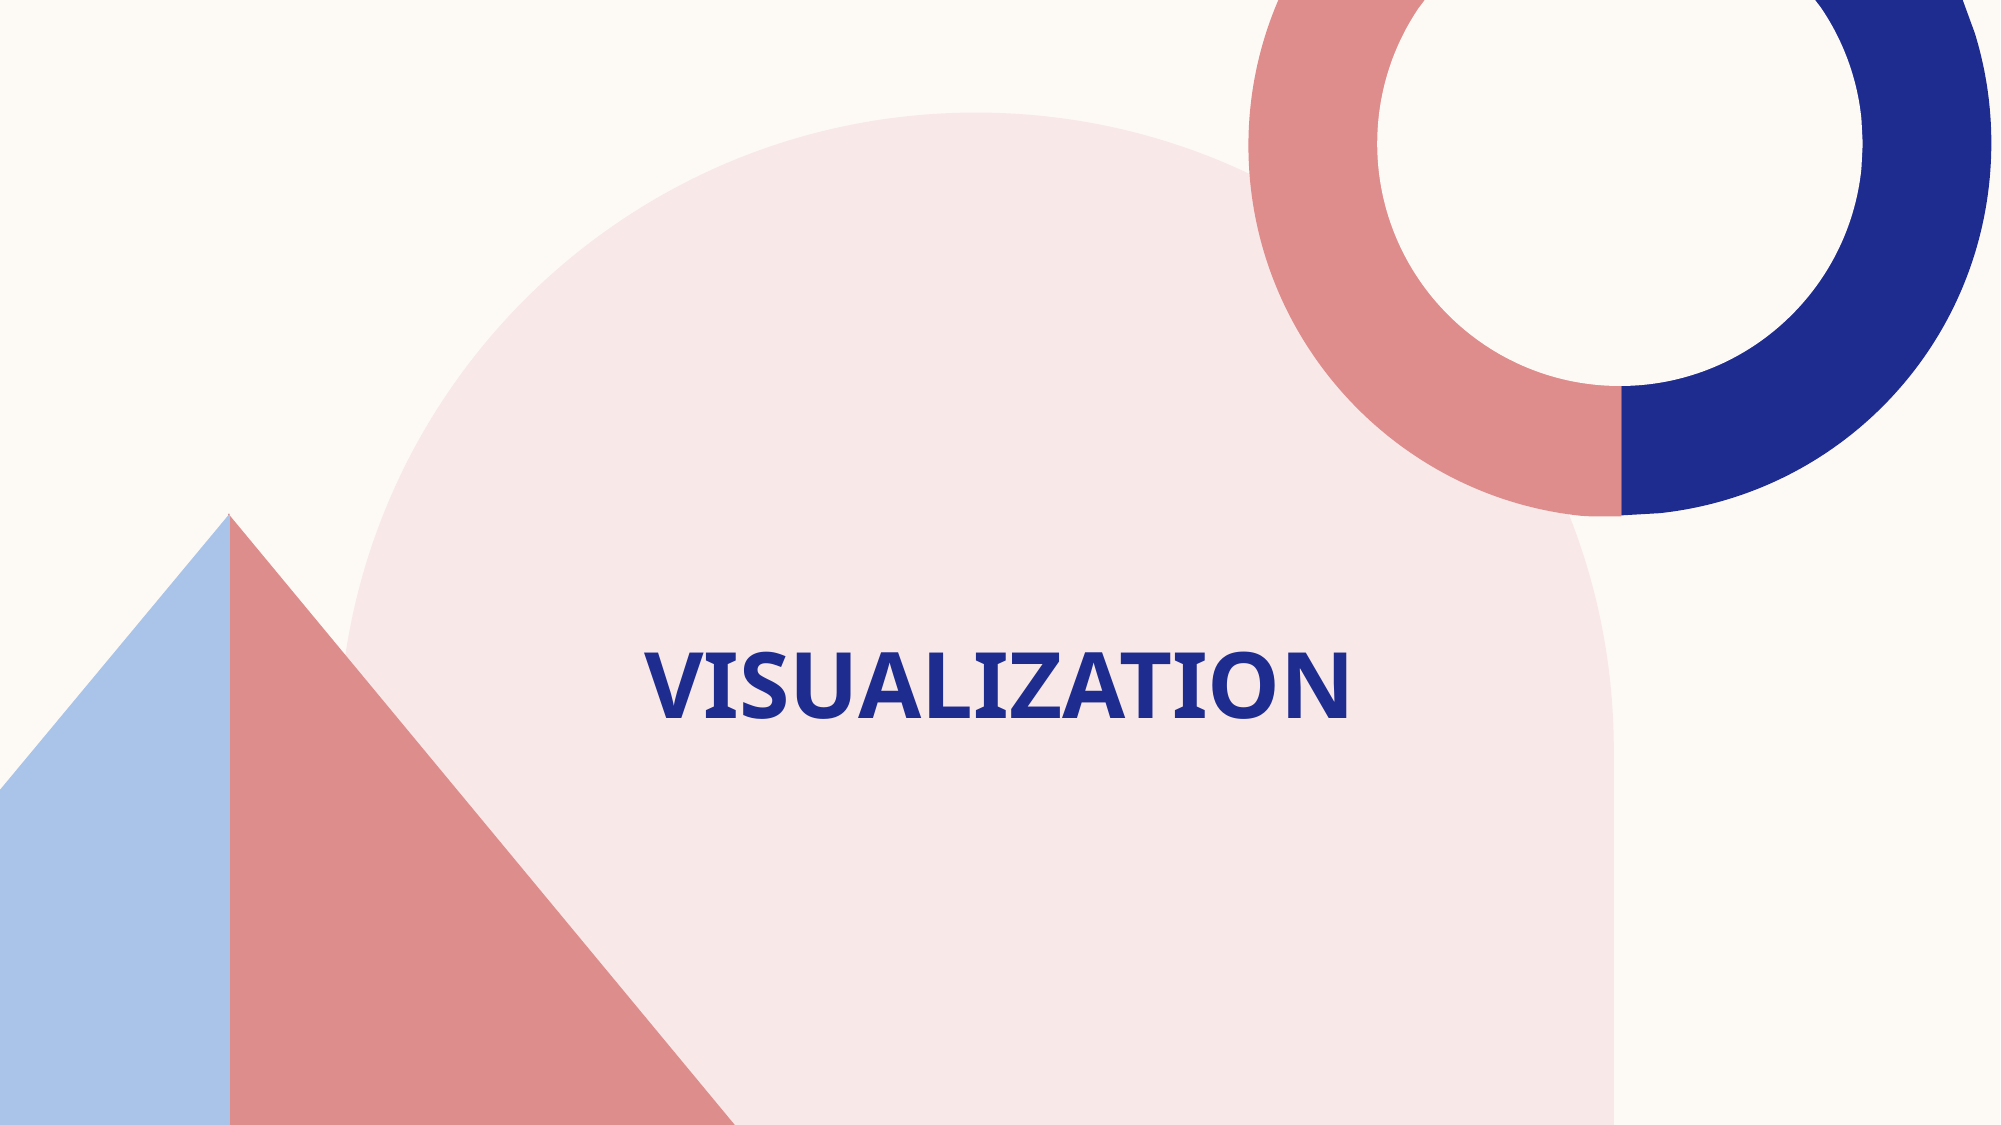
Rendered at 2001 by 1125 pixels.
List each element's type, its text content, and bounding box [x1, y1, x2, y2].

title VISUALIZATION [497, 437, 1548, 564]
